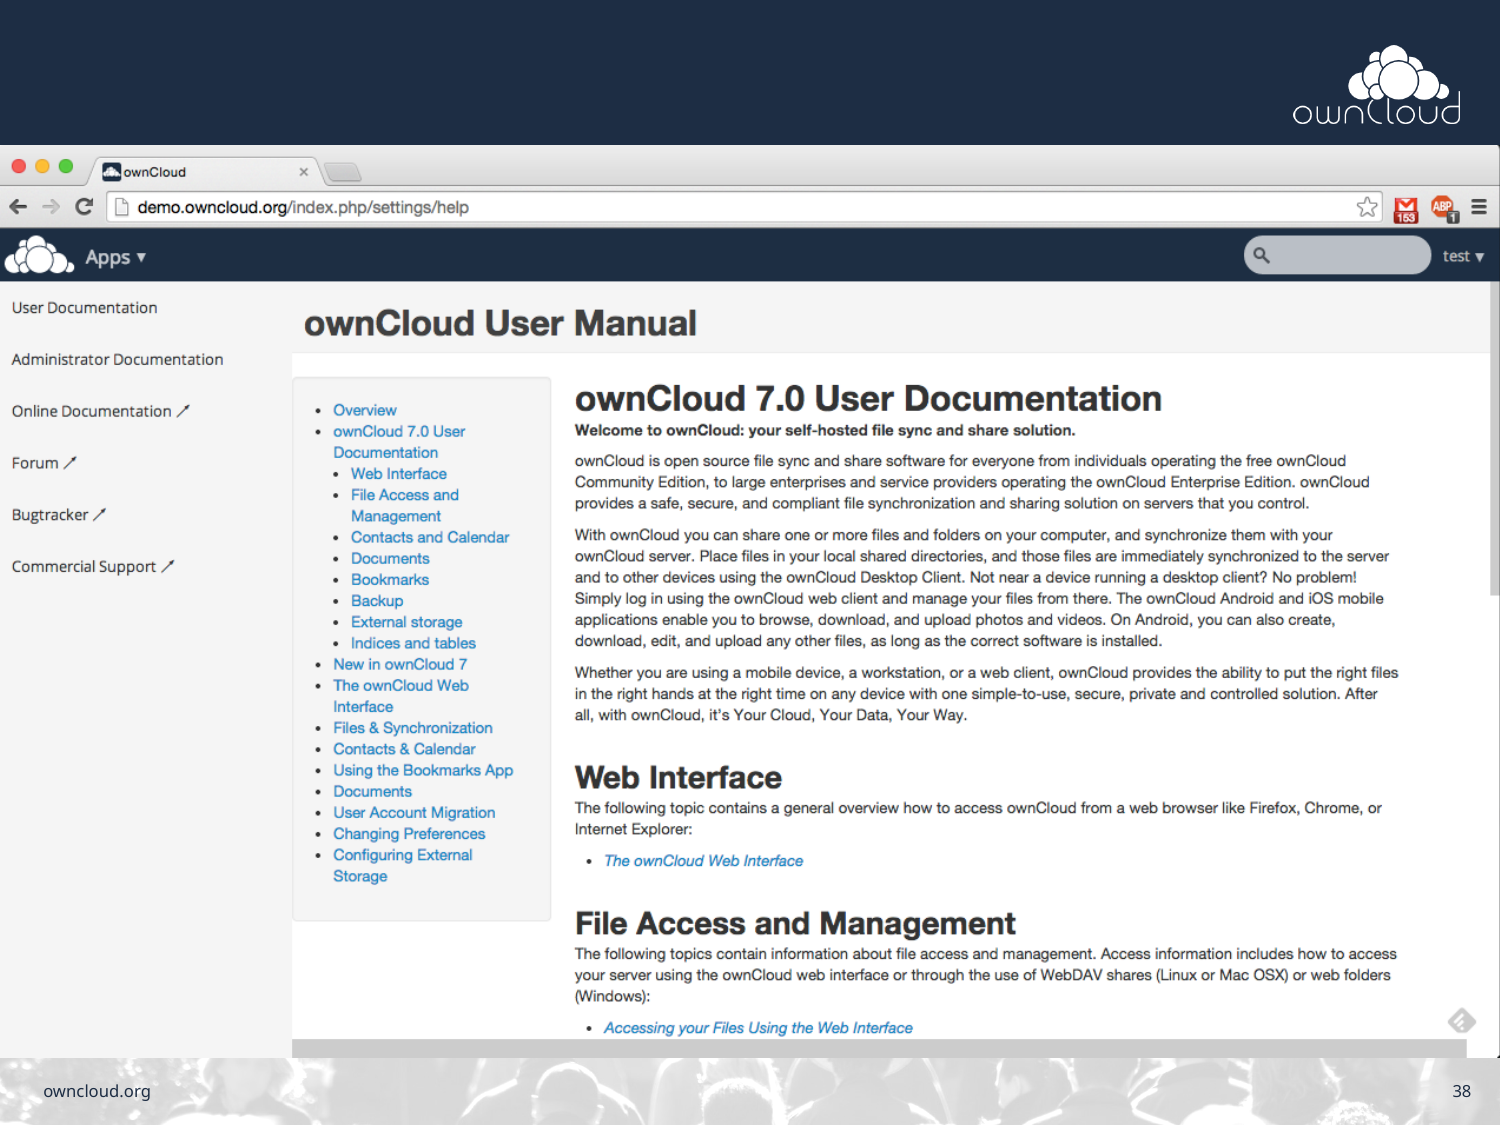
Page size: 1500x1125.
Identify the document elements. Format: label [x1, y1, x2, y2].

picture [1293, 45, 1460, 124]
picture [0, 145, 1500, 1125]
